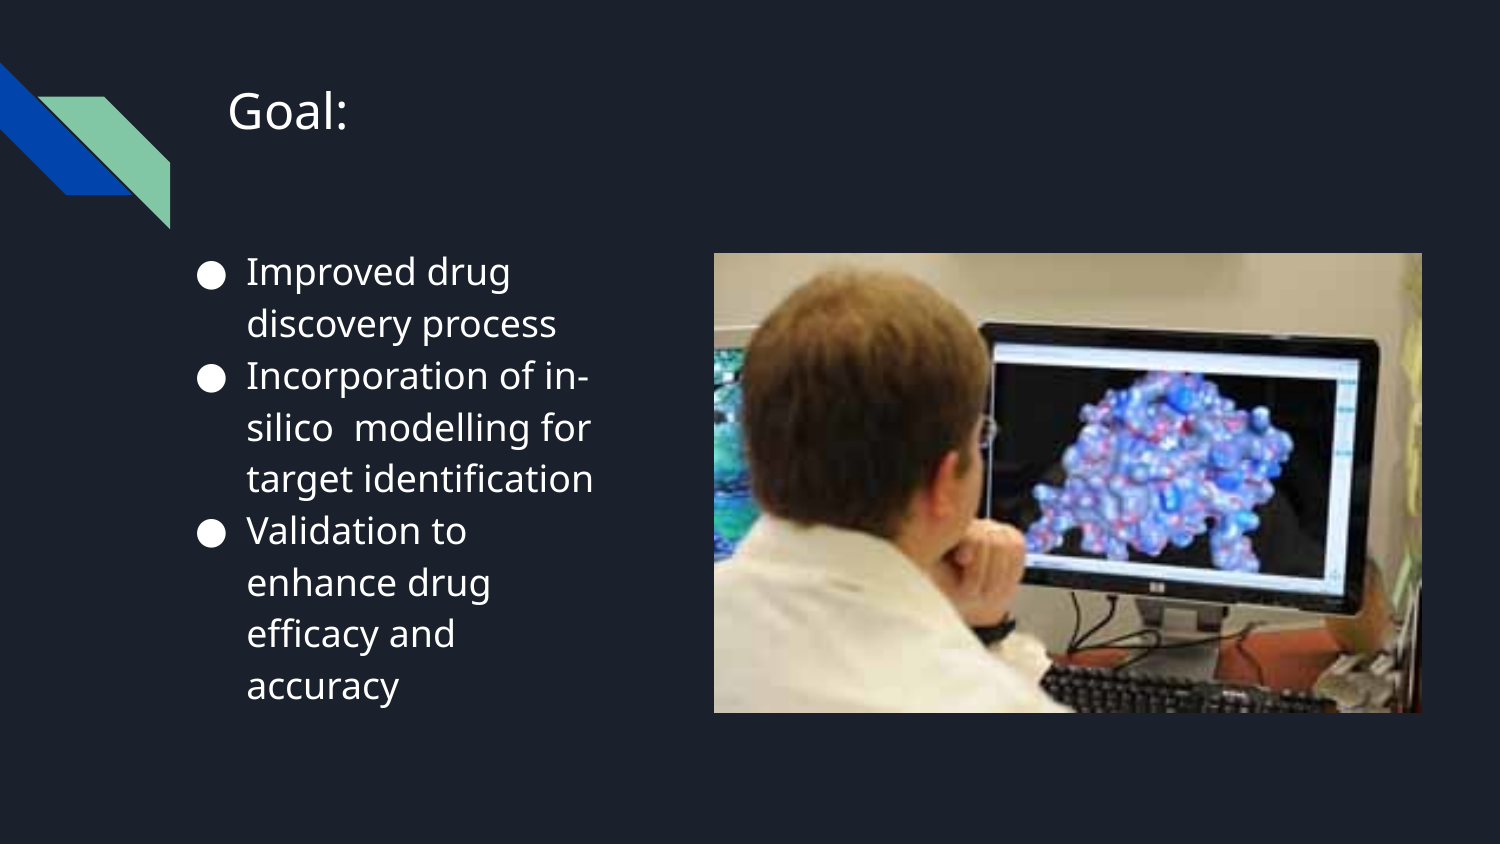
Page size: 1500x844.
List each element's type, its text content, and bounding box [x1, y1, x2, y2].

title Goal: [212, 64, 1368, 215]
picture [714, 253, 1422, 713]
list Improved drug discovery process Incorporation of in-silico modelling for target identification Validation to enhance drug efficacy and accuracy [156, 226, 614, 705]
